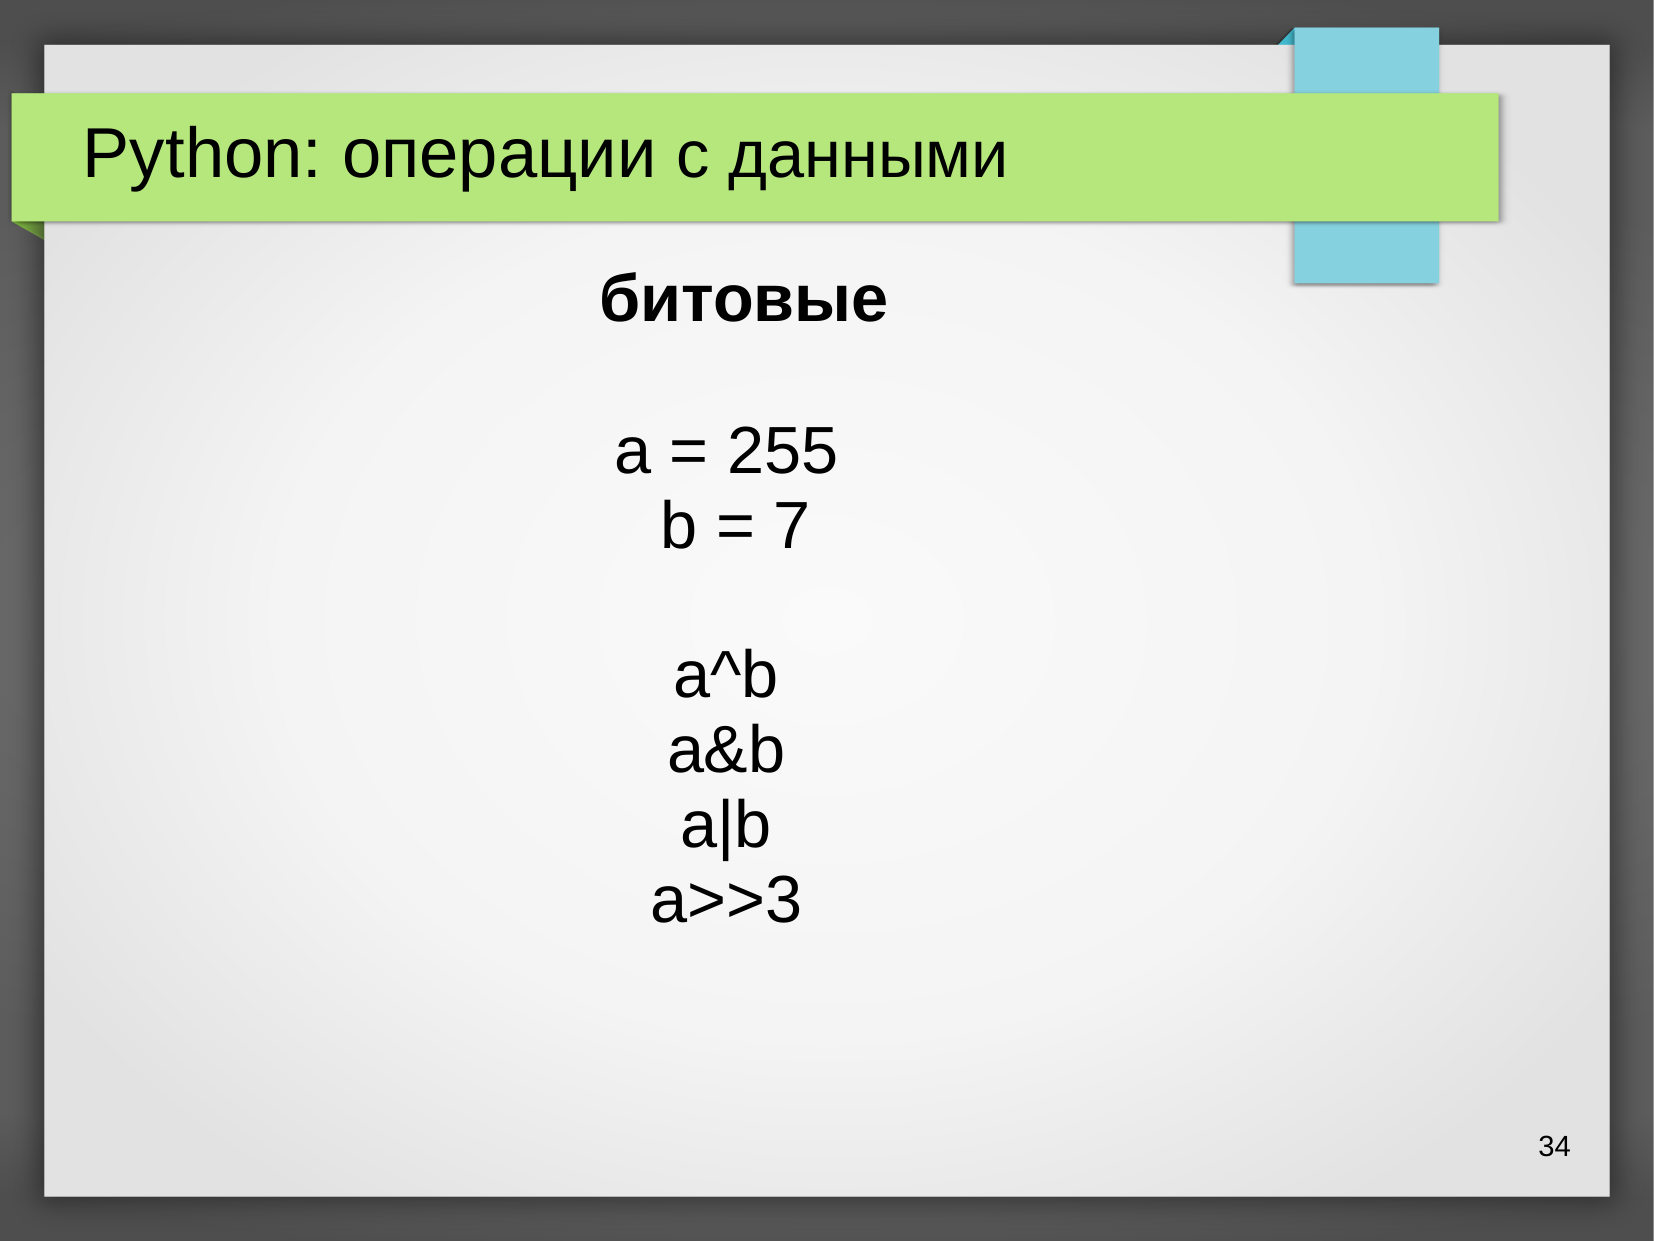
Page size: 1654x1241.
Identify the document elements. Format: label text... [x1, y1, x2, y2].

text_box битовые [448, 257, 1040, 414]
picture [0, 0, 1654, 1241]
title Python: операции с данными [82, 49, 1571, 257]
text_box a = 255 b = 7 a^b a&b a|b a>>3 [484, 414, 969, 1086]
